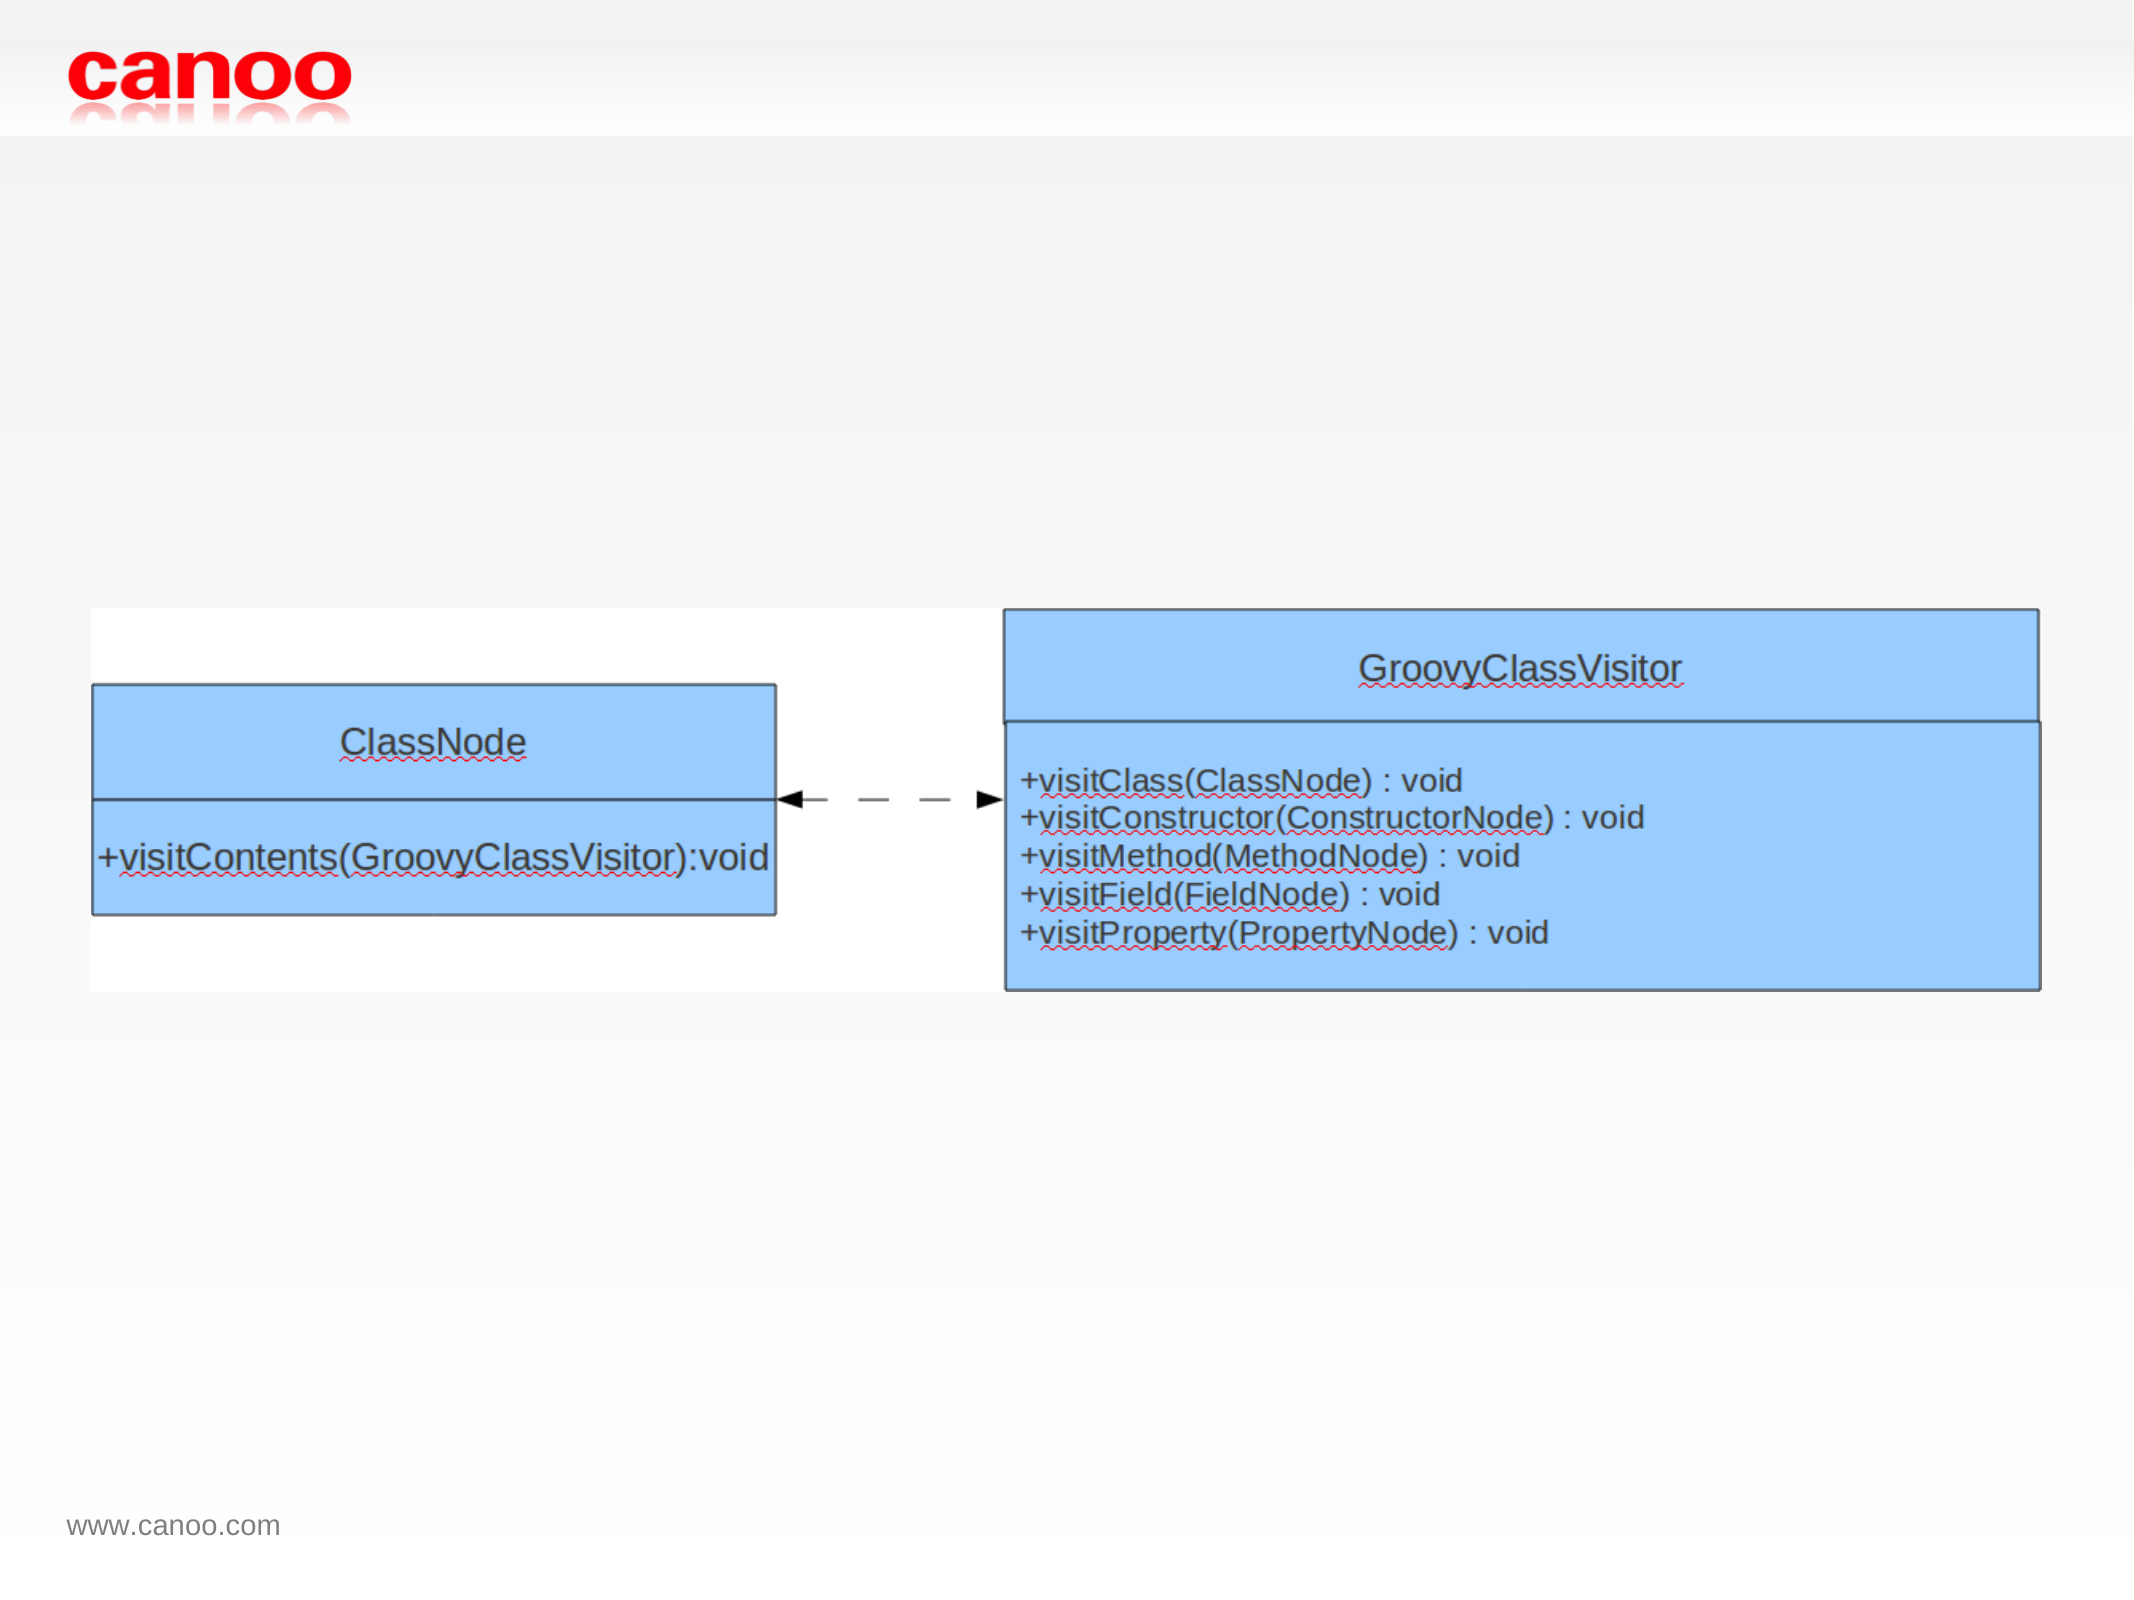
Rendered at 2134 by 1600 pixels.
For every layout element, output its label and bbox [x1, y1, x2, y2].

picture [91, 608, 2042, 992]
picture [65, 48, 353, 154]
